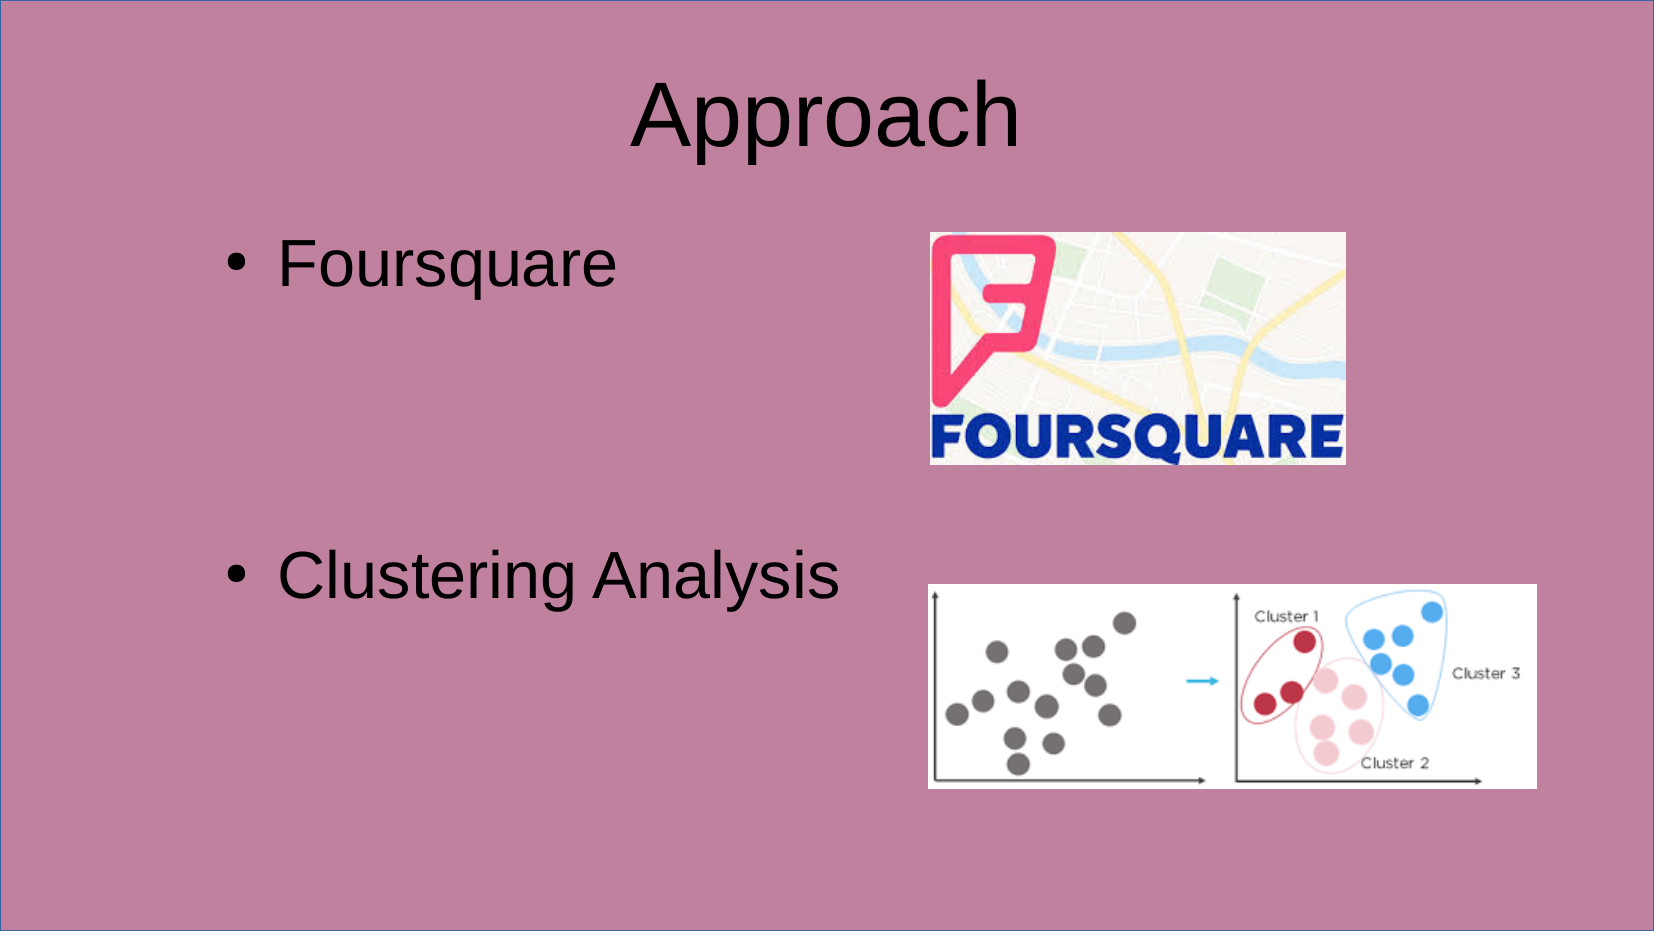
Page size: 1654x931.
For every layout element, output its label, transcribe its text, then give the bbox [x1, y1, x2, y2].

picture [928, 584, 1537, 789]
list Foursquare Clustering Analysis [206, 225, 1006, 766]
title Approach [82, 37, 1571, 193]
text_box [0, 0, 1654, 931]
picture [930, 232, 1346, 466]
